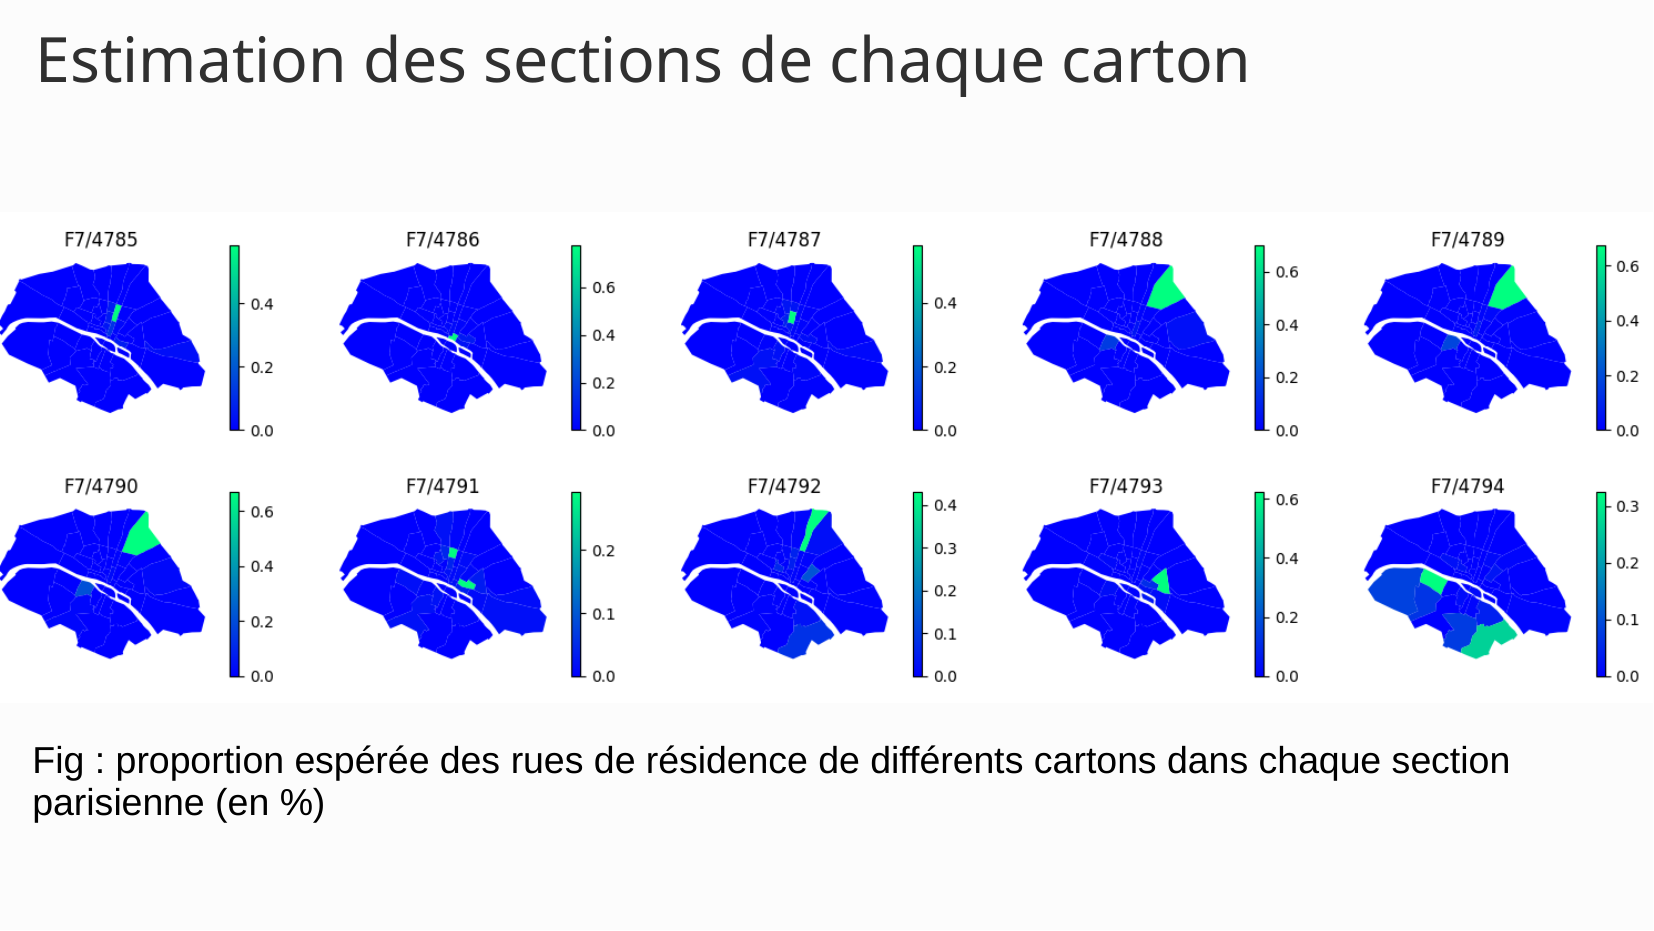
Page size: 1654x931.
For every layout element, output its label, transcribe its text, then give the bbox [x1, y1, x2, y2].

title Estimation des sections de chaque carton [35, 10, 1619, 107]
picture [0, 212, 1654, 703]
text_box Fig : proportion espérée des rues de résidence de différents cartons dans chaque section parisienne (en %) [17, 732, 1625, 832]
